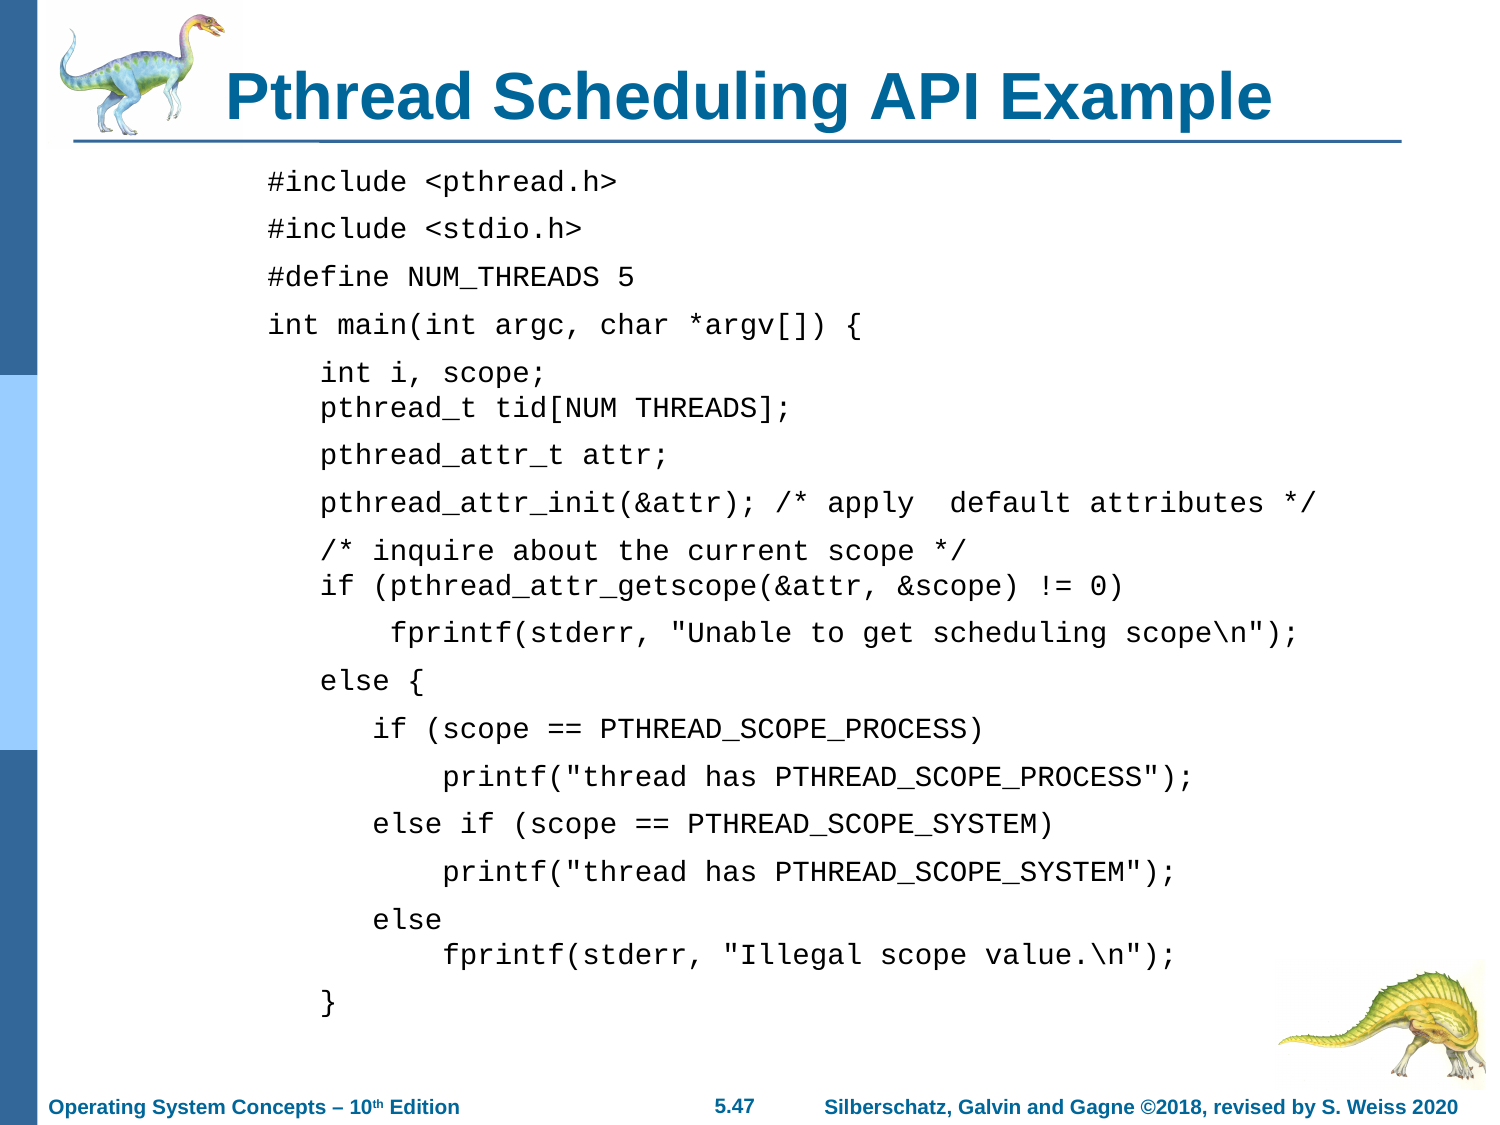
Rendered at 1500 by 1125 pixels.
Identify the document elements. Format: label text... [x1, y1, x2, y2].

text_box #include <pthread.h> #include <stdio.h> #define NUM_THREADS 5 int main(int argc, char *argv[]) { int i, scope; pthread_t tid[NUM THREADS]; pthread_attr_t attr; pthread_attr_init(&attr); /* apply default attributes */ /* inquire about the current scope */ if (pthread_attr_getscope(&attr, &scope) != 0) fprintf(stderr, "Unable to get scheduling scope\n"); else { if (scope == PTHREAD_SCOPE_PROCESS) printf("thread has PTHREAD_SCOPE_PROCESS"); else if (scope == PTHREAD_SCOPE_SYSTEM) printf("thread has PTHREAD_SCOPE_SYSTEM"); else fprintf(stderr, "Illegal scope value.\n"); } [252, 154, 1371, 962]
text_box Pthread Scheduling API Example [75, 45, 1426, 141]
picture [1275, 959, 1486, 1090]
picture [1141, 1099, 1149, 1104]
picture [46, 0, 243, 149]
